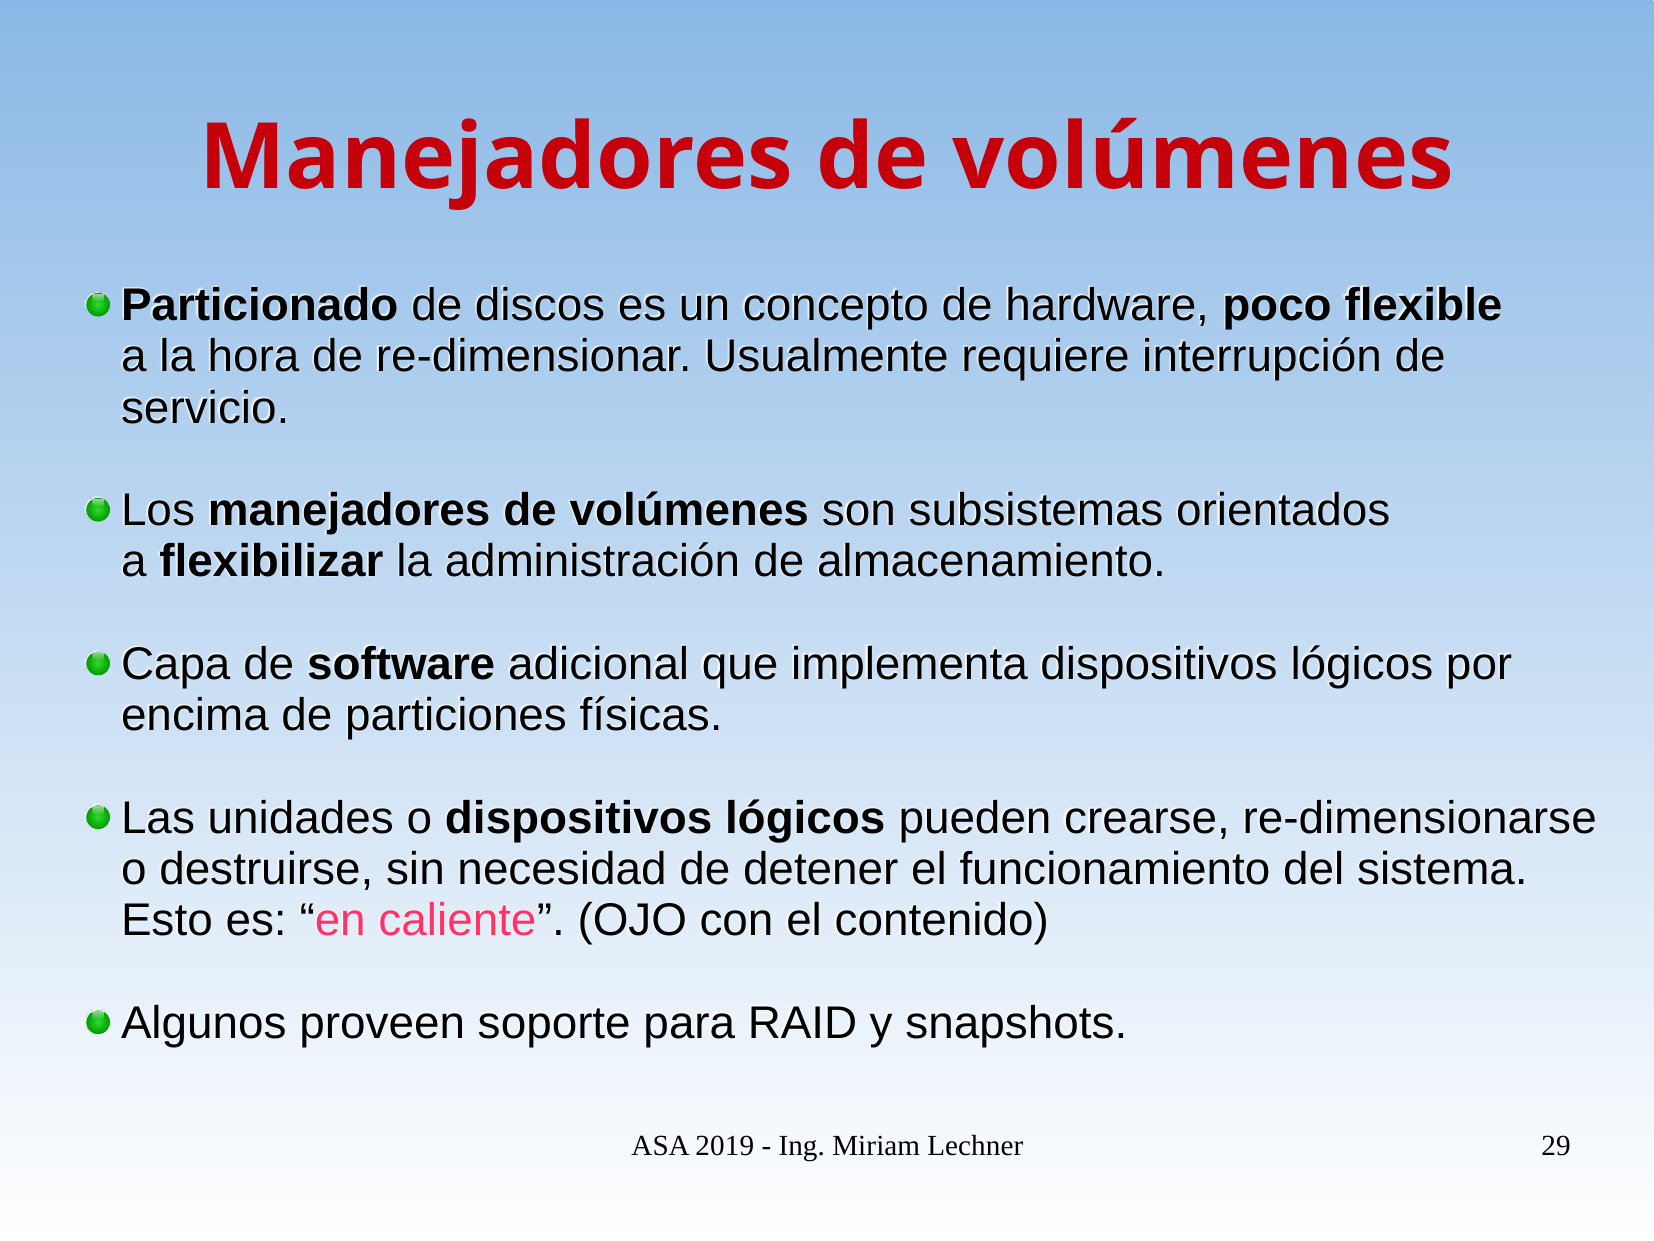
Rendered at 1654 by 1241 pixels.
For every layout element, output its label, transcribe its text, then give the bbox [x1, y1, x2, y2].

title Manejadores de volúmenes [82, 49, 1571, 257]
text_box Particionado de discos es un concepto de hardware, poco flexible a la hora de re-dimensionar. Usualmente requiere interrupción de servicio. Los manejadores de volúmenes son subsistemas orientados a flexibilizar la administración de almacenamiento. Capa de software adicional que implementa dispositivos lógicos por encima de particiones físicas. Las unidades o dispositivos lógicos pueden crearse, re-dimensionarse o destruirse, sin necesidad de detener el funcionamiento del sistema. Esto es: “en caliente”. (OJO con el contenido) Algunos proveen soporte para RAID y snapshots. [70, 271, 1625, 1158]
